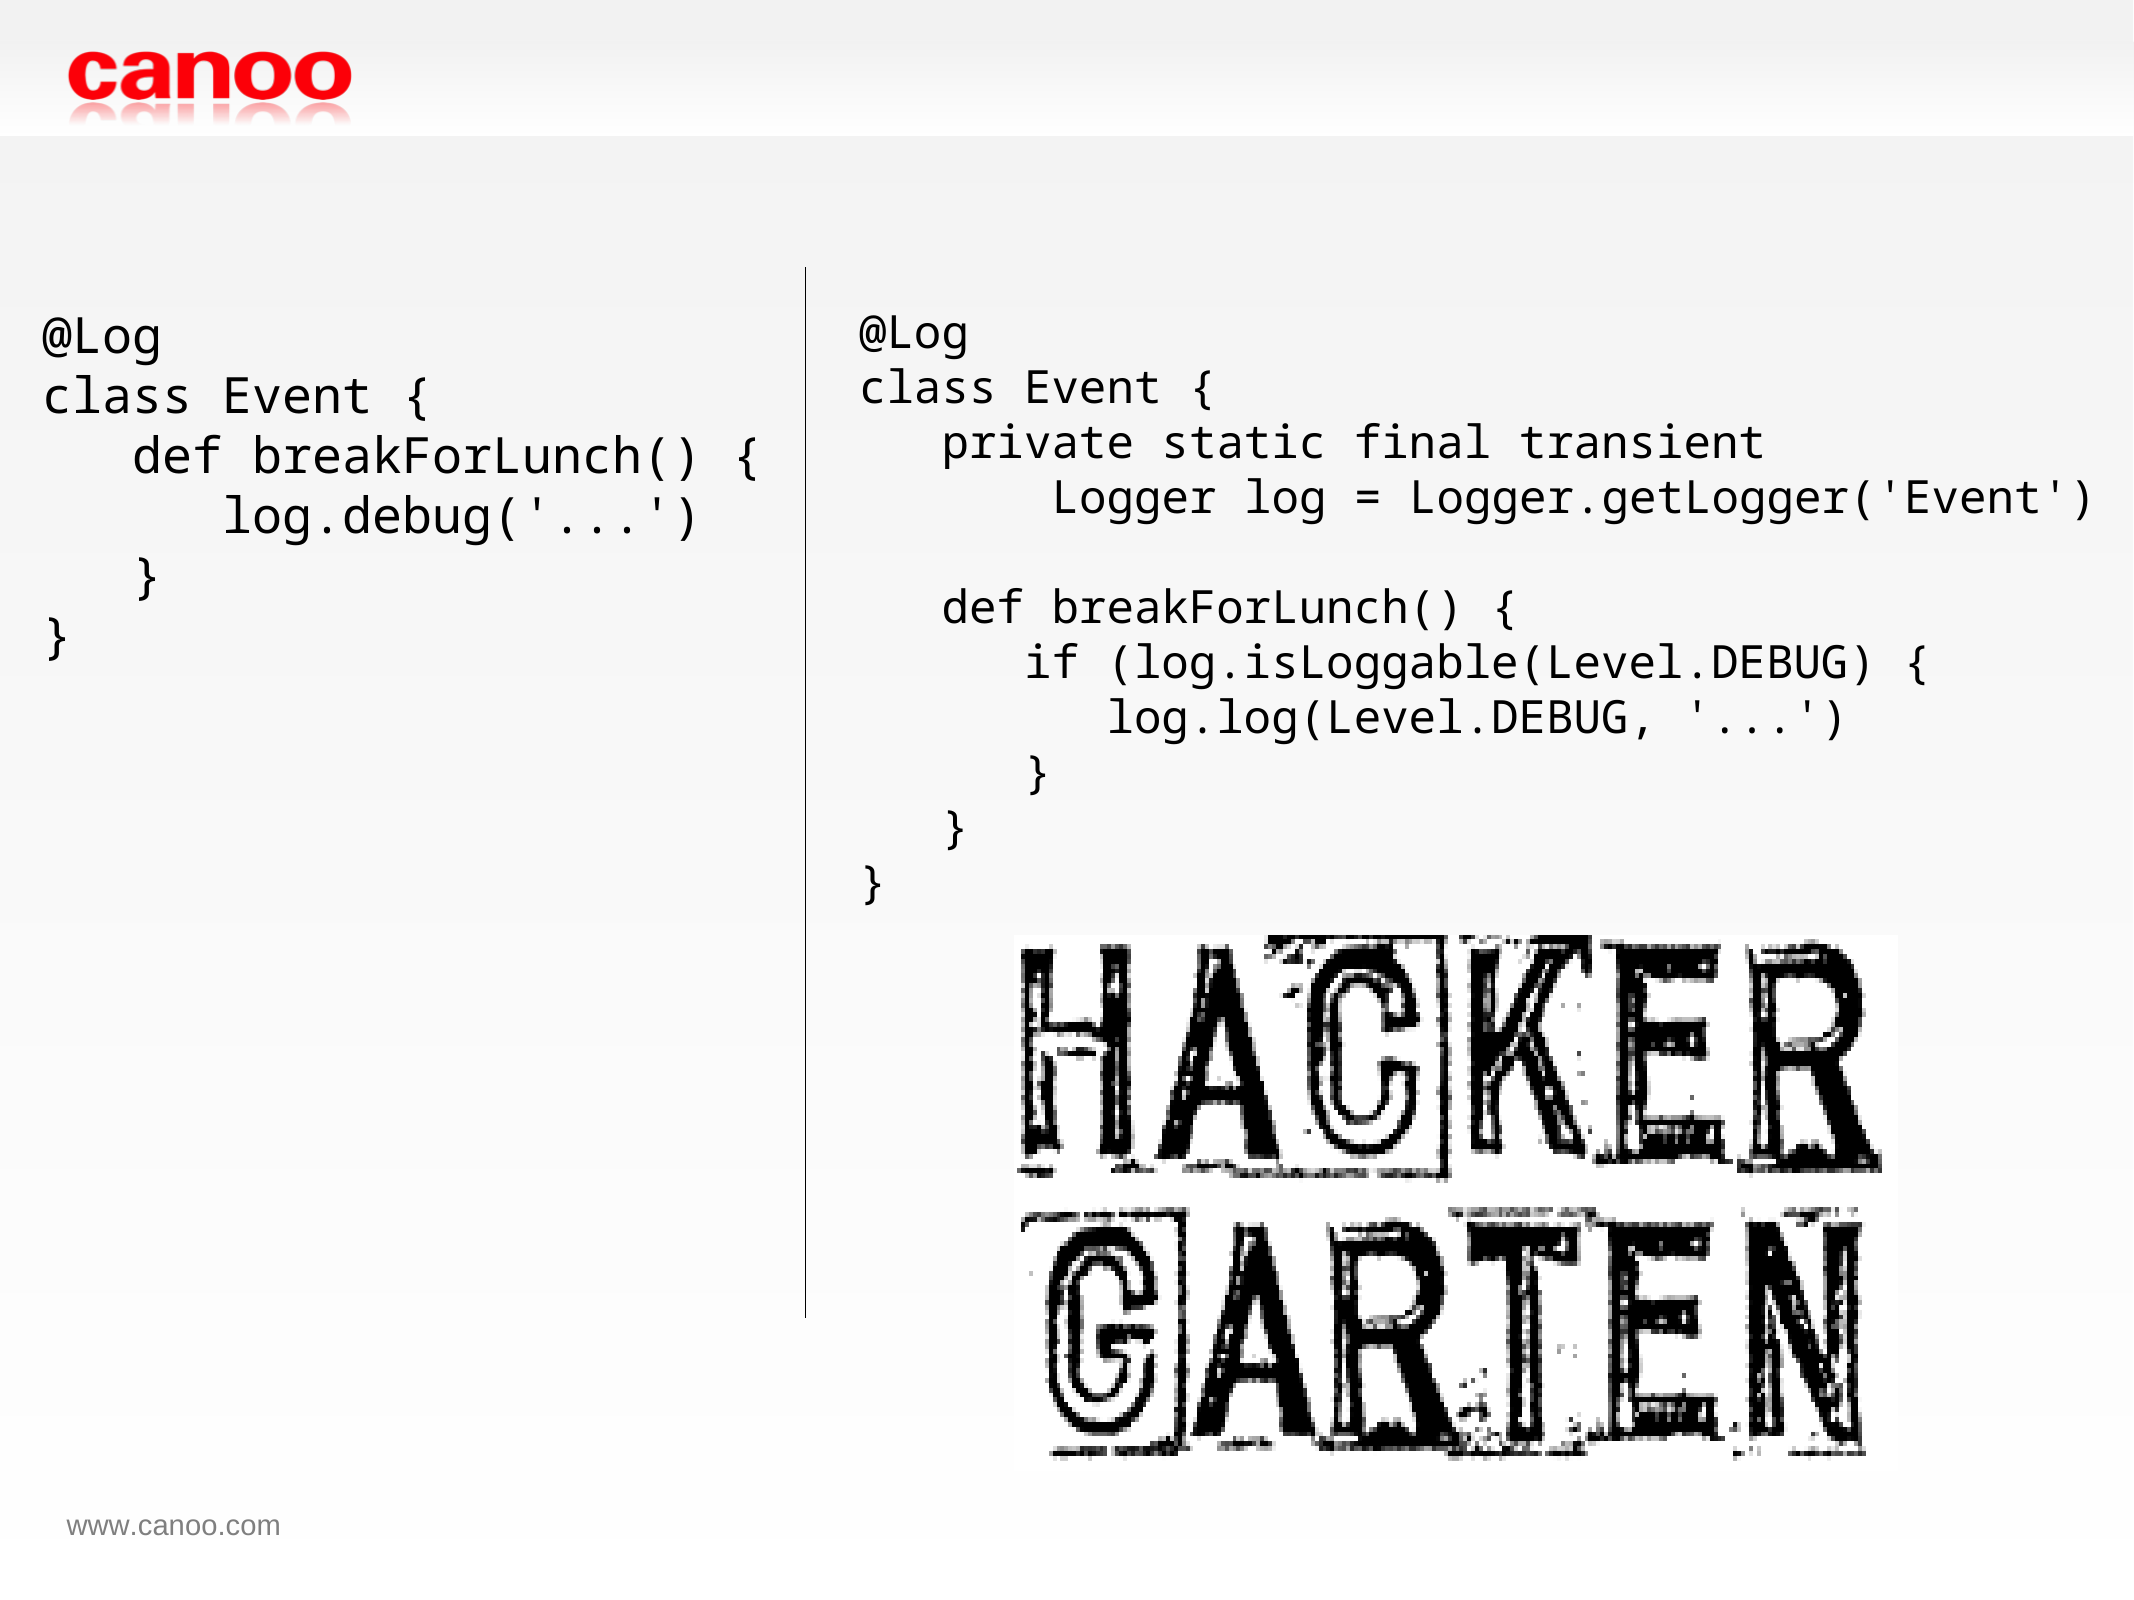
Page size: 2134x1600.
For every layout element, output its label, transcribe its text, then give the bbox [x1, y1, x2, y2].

text_box @Log class Event { def breakForLunch() { log.debug('...') } } [27, 295, 844, 1271]
picture [65, 48, 353, 154]
text_box @Log class Event { private static final transient Logger log = Logger.getLogger('Event') def breakForLunch() { if (log.isLoggable(Level.DEBUG) { log.log(Level.DEBUG, '...') } } } [844, 295, 2133, 1271]
picture [1014, 935, 1898, 1471]
